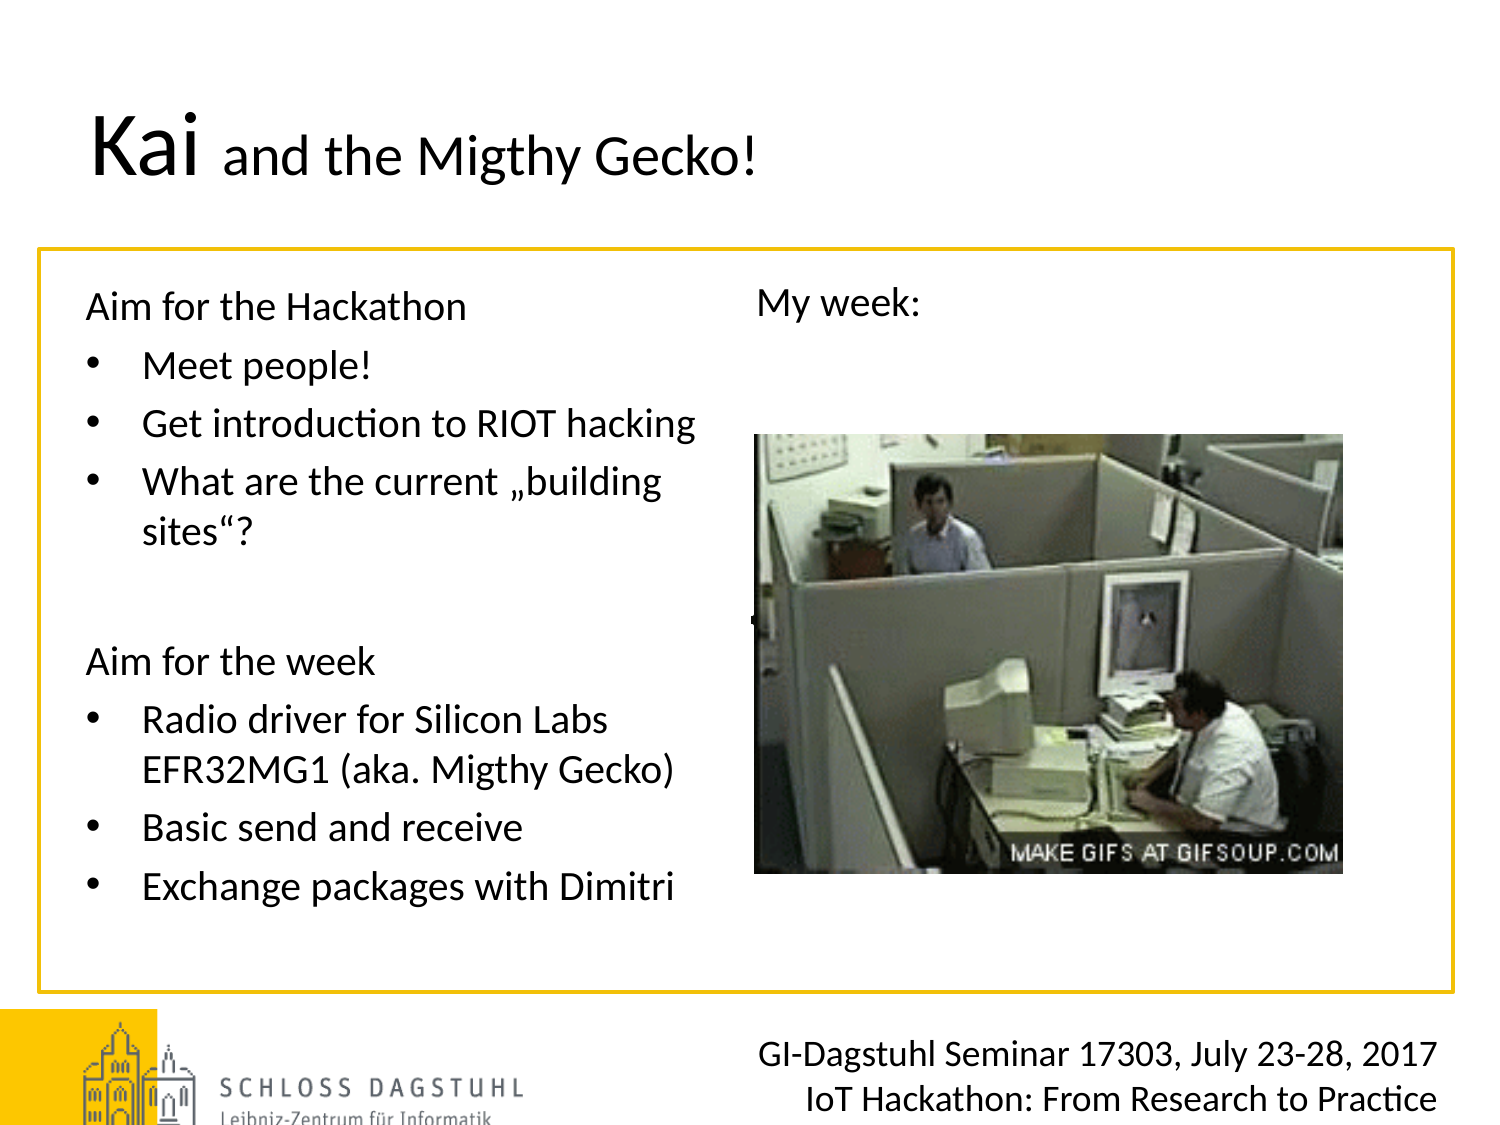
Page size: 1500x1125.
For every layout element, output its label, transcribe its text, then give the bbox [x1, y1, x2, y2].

text_box Aim for the week Radio driver for Silicon Labs EFR32MG1 (aka. Migthy Gecko) Basic send and receive Exchange packages with Dimitri [70, 625, 752, 969]
text_box Aim for the Hackathon Meet people! Get introduction to RIOT hacking What are the current „building sites“? [70, 271, 752, 615]
picture [0, 1009, 523, 1125]
title Kai and the Migthy Gecko! [75, 45, 856, 233]
text_box GI-Dagstuhl Seminar 17303, July 23-28, 2017 IoT Hackathon: From Research to Practice [559, 1021, 1454, 1125]
picture [751, 434, 1343, 875]
text_box My week: [741, 266, 1424, 809]
